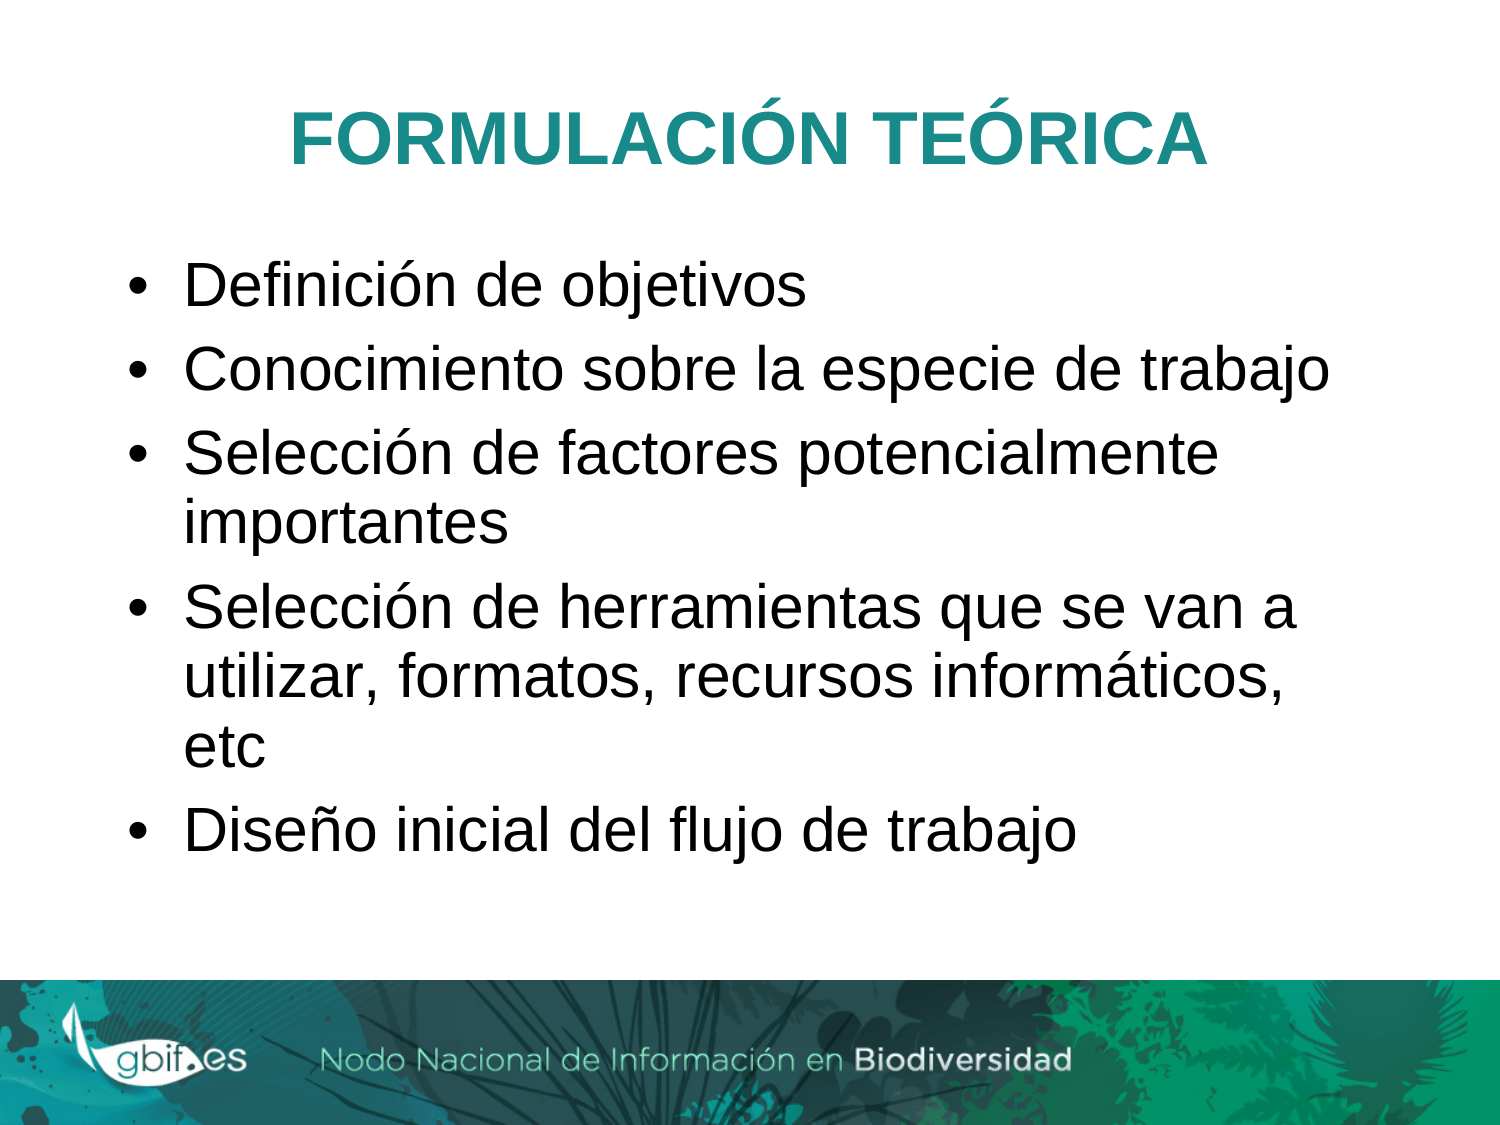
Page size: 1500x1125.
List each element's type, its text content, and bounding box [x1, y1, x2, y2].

title FORMULACIÓN TEÓRICA [112, 68, 1388, 209]
list Definición de objetivos Conocimiento sobre la especie de trabajo Selección de factores potencialmente importantes Selección de herramientas que se van a utilizar, formatos, recursos informáticos, etc Diseño inicial del flujo de trabajo [112, 241, 1388, 955]
picture [0, 980, 1500, 1125]
